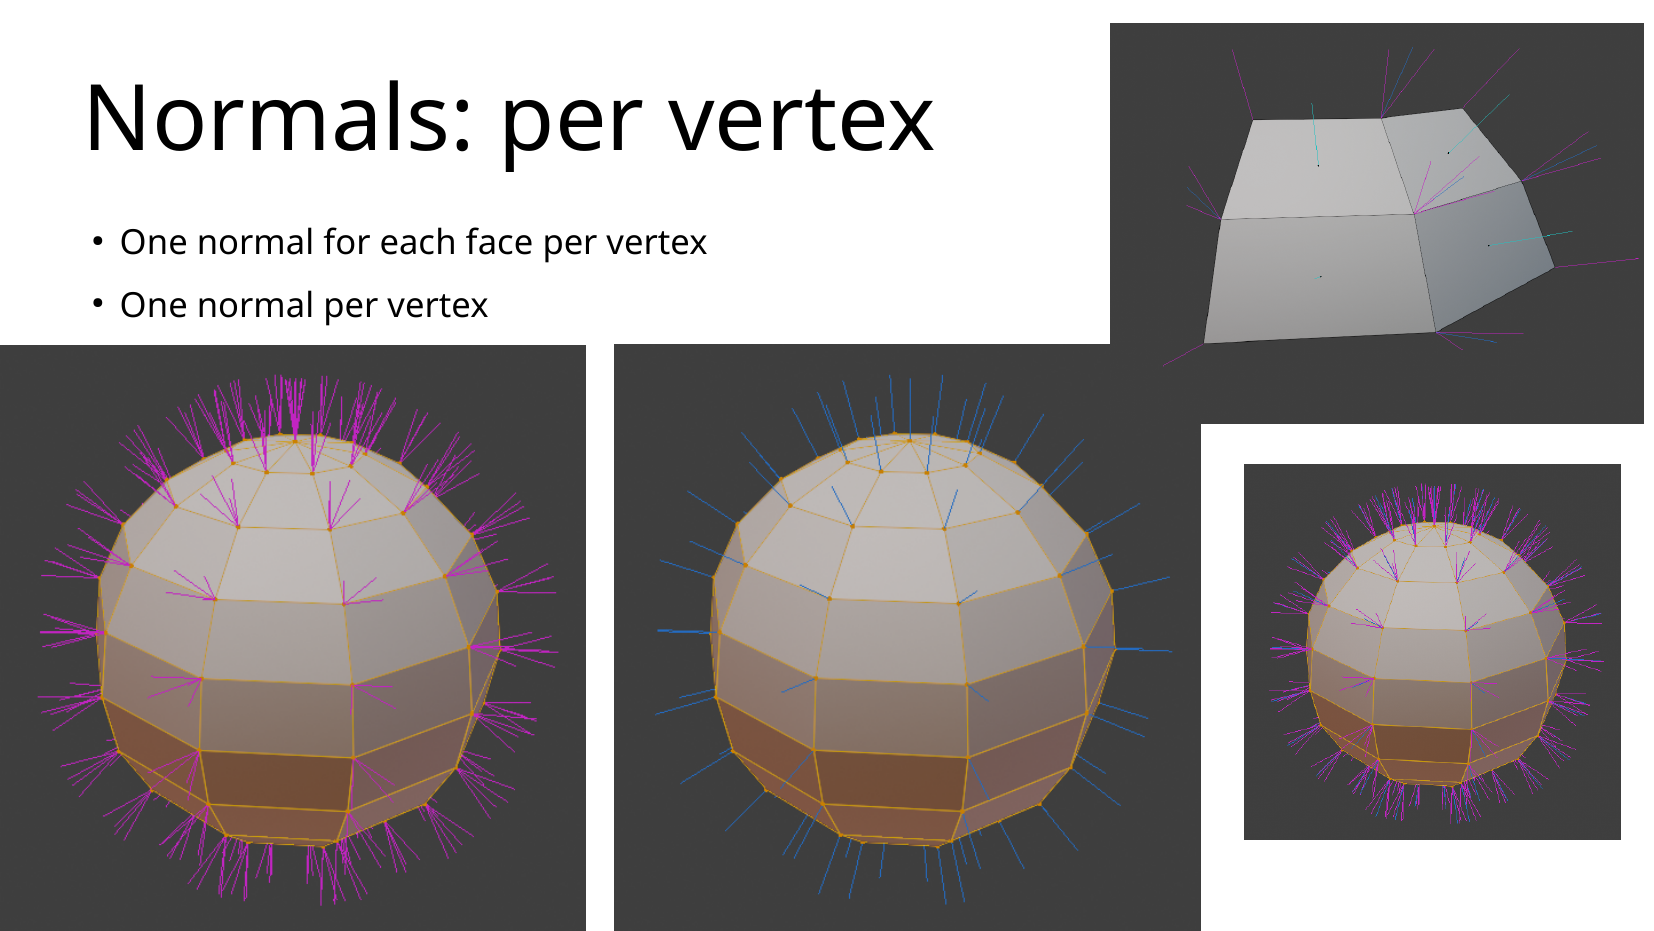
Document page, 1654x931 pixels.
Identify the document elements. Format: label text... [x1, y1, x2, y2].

picture [1244, 464, 1621, 841]
picture [614, 23, 1644, 931]
title Normals: per vertex [82, 37, 1110, 193]
picture [0, 345, 586, 931]
list One normal for each face per vertex One normal per vertex [82, 217, 781, 331]
